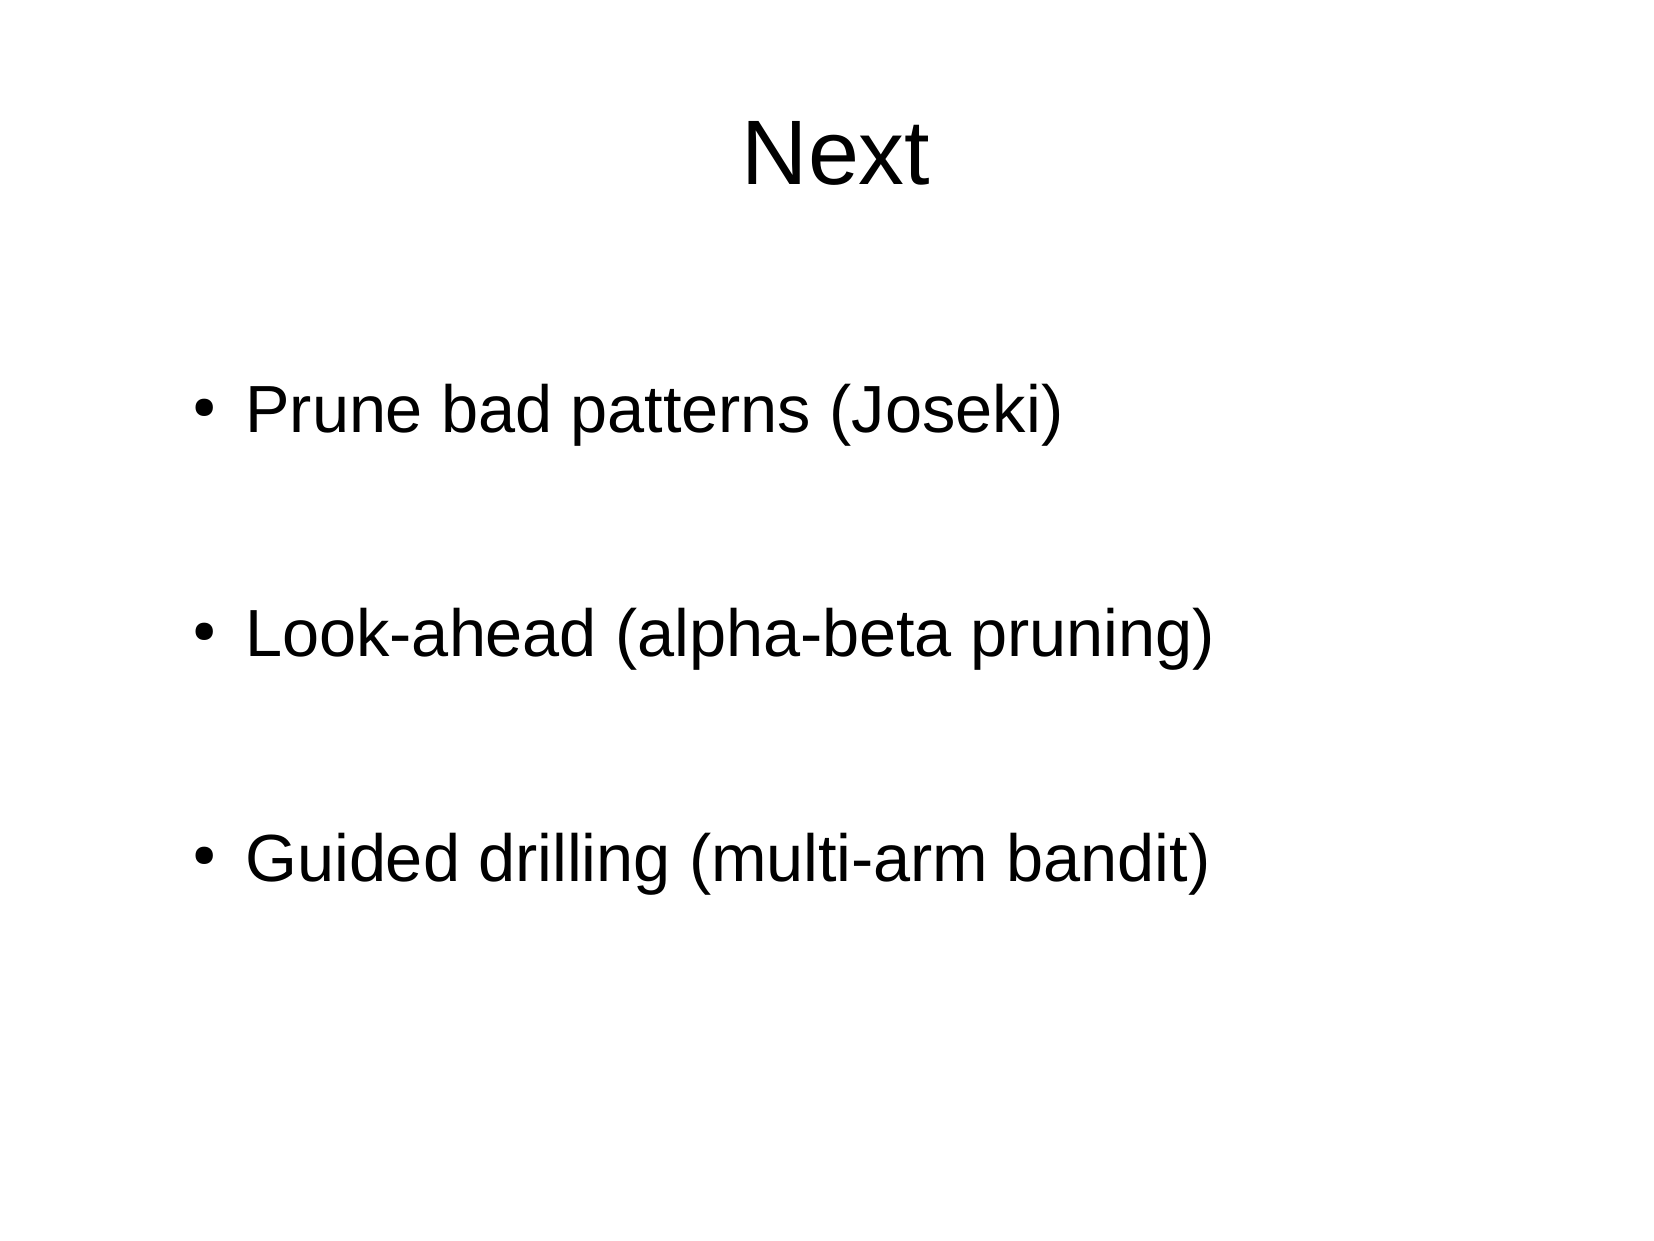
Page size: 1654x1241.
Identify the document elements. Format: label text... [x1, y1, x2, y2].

title Next [92, 49, 1581, 257]
text_box Prune bad patterns (Joseki) Look-ahead (alpha-beta pruning) Guided drilling (multi-arm bandit) [155, 360, 1522, 983]
